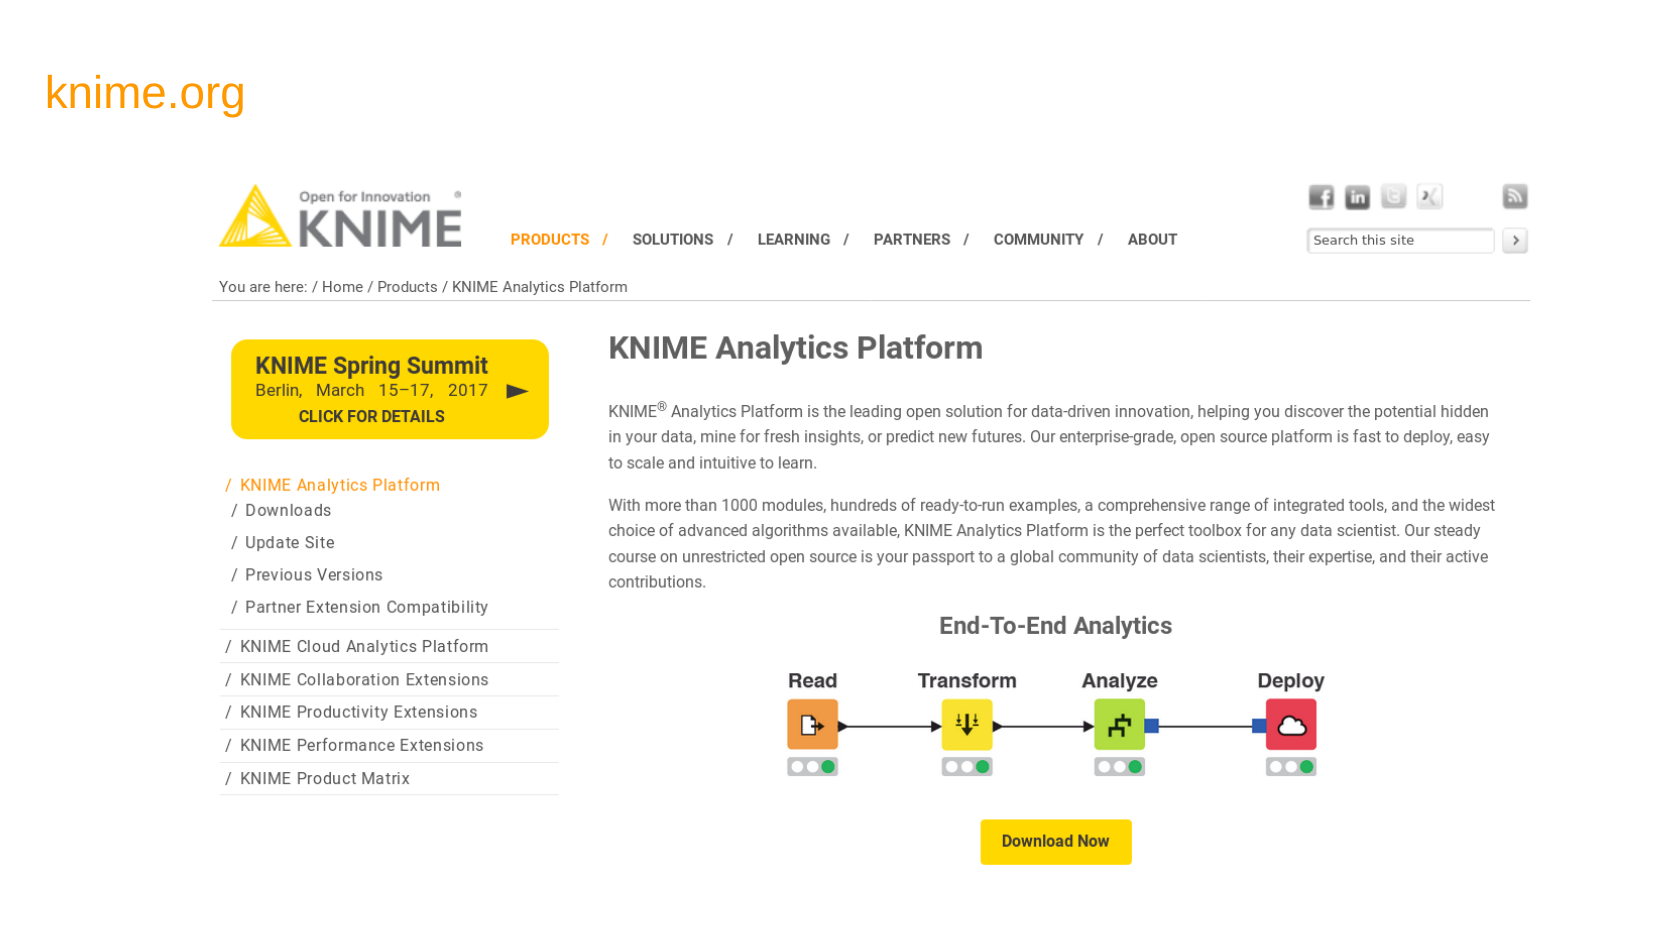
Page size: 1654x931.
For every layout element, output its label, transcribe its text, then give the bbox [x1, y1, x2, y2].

picture [210, 168, 1609, 886]
text_box knime.org [30, 60, 1441, 127]
